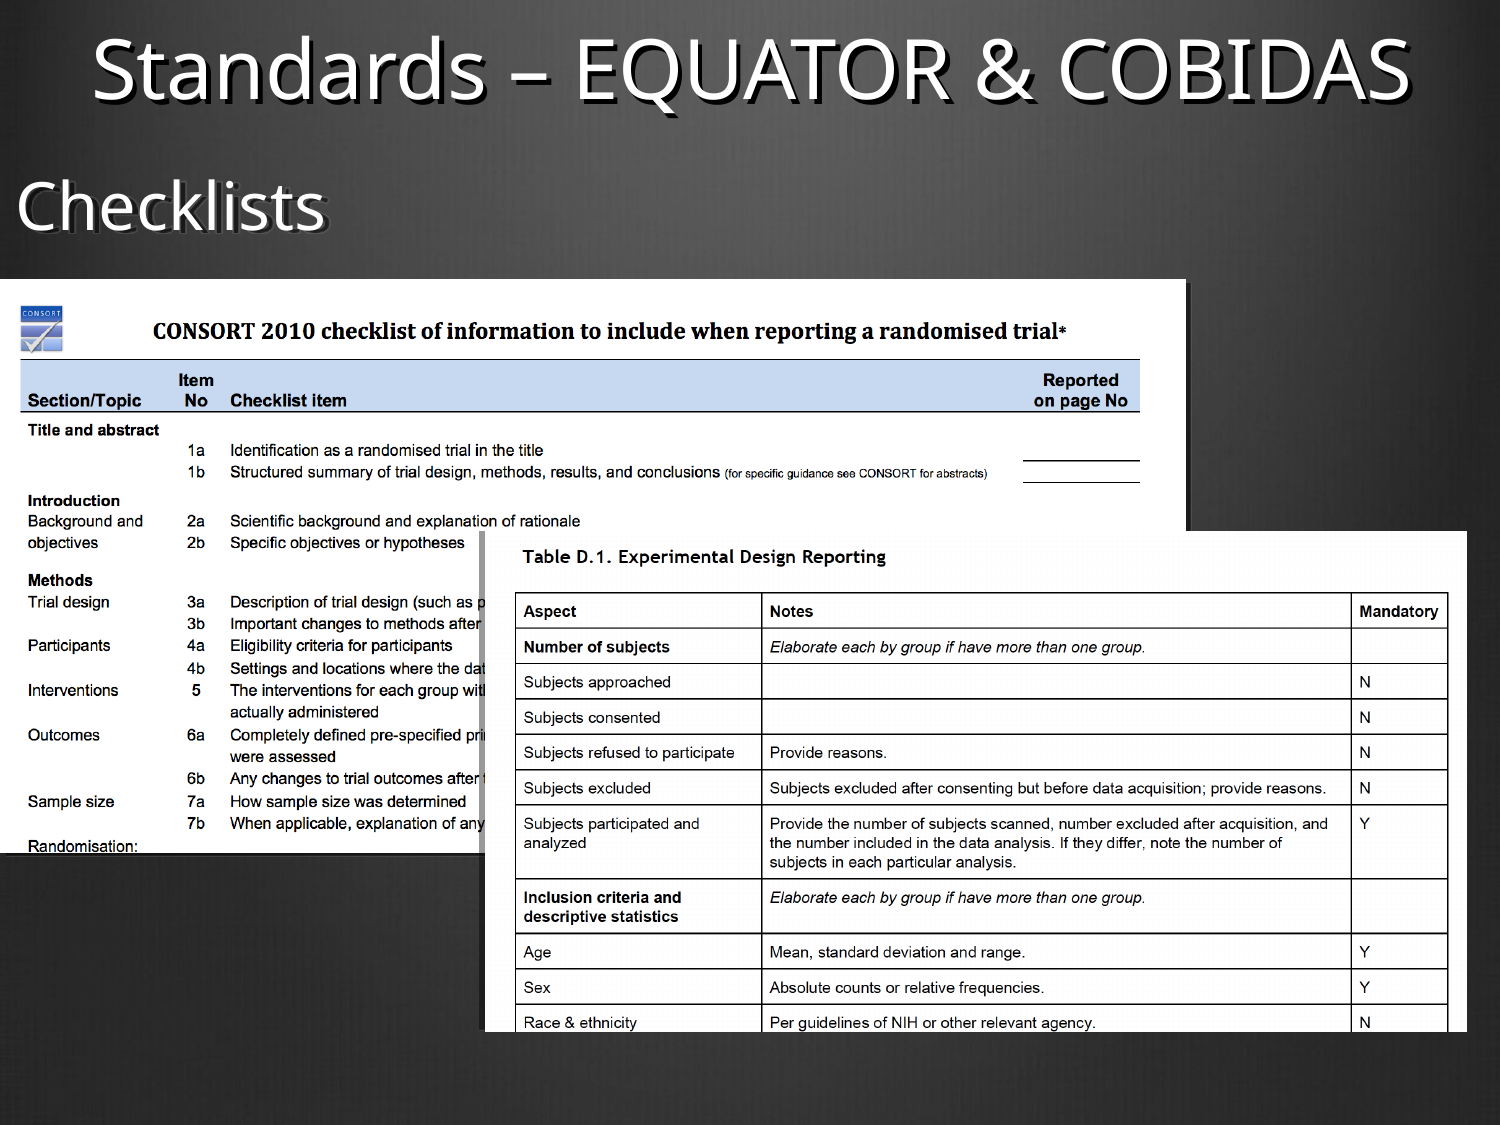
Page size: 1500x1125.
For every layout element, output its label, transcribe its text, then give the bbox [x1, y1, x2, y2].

picture [0, 279, 1467, 1032]
title Standards – EQUATOR & COBIDAS [2, 0, 1500, 154]
text_box Checklists [0, 157, 1500, 252]
